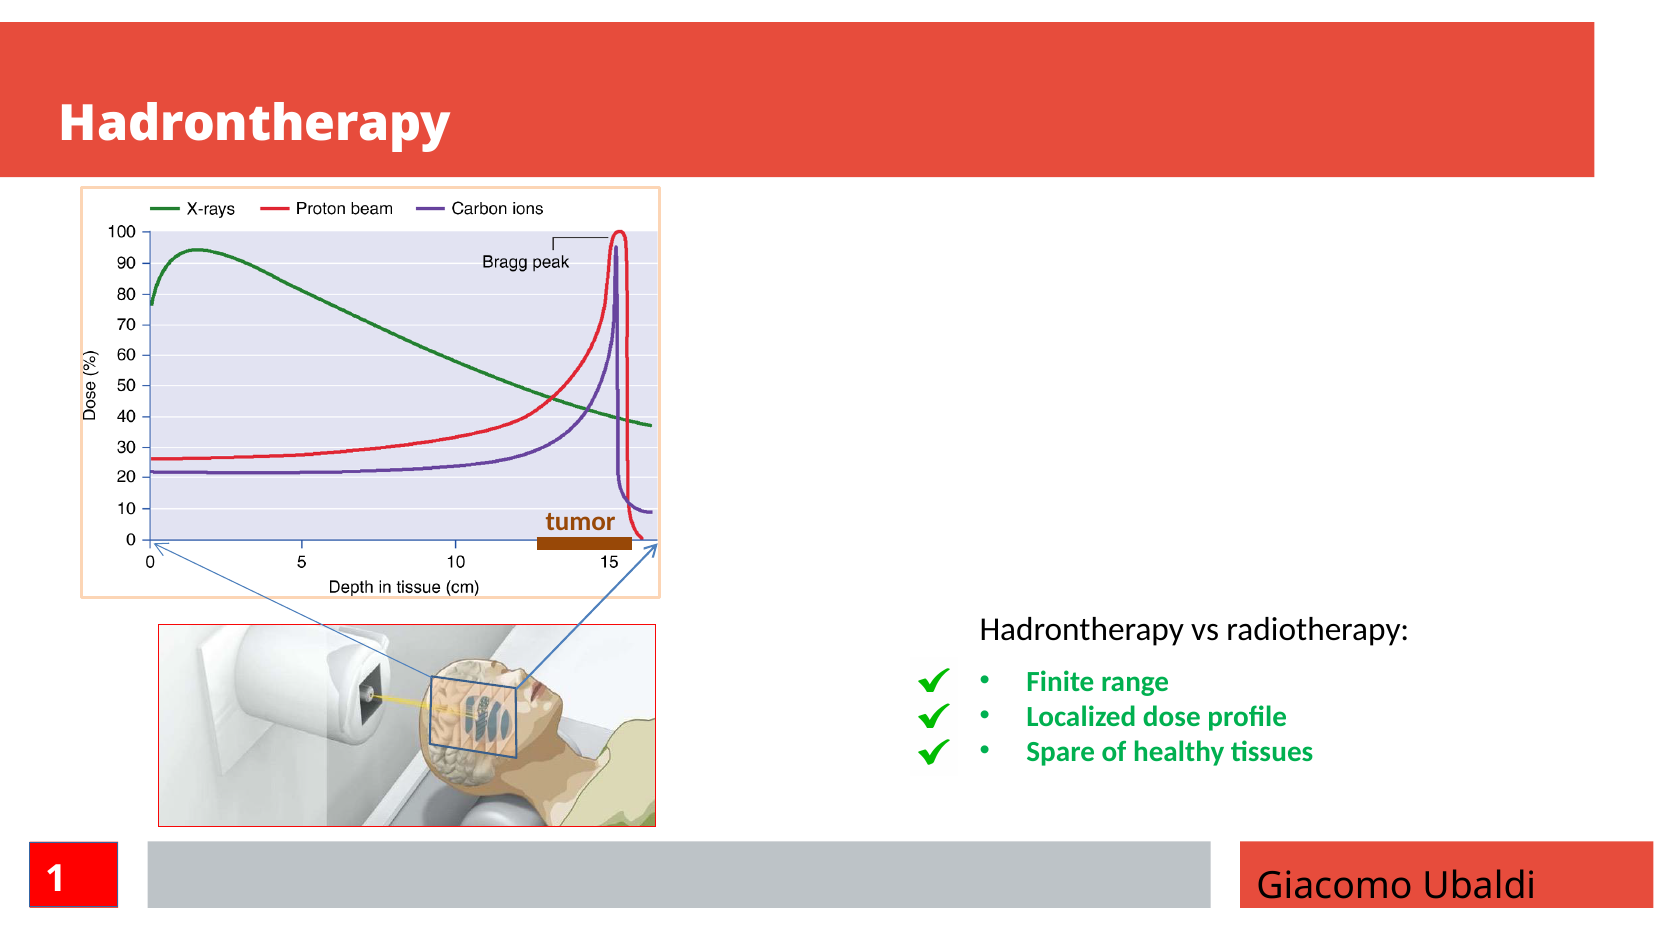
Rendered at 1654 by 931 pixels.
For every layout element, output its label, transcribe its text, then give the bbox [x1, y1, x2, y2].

picture [82, 188, 658, 596]
text_box [429, 676, 517, 758]
picture [910, 657, 958, 776]
text_box Giacomo Ubaldi [1241, 850, 1568, 910]
title Hadrontherapy [59, 44, 1595, 156]
picture [609, 546, 658, 596]
text_box Hadrontherapy vs radiotherapy: Finite range Localized dose profile Spare of healthy tissues [964, 599, 1426, 855]
text_box tumor [530, 496, 631, 544]
picture [325, 624, 576, 687]
picture [158, 624, 656, 827]
text_box 1 [30, 844, 86, 903]
text_box [29, 842, 118, 907]
